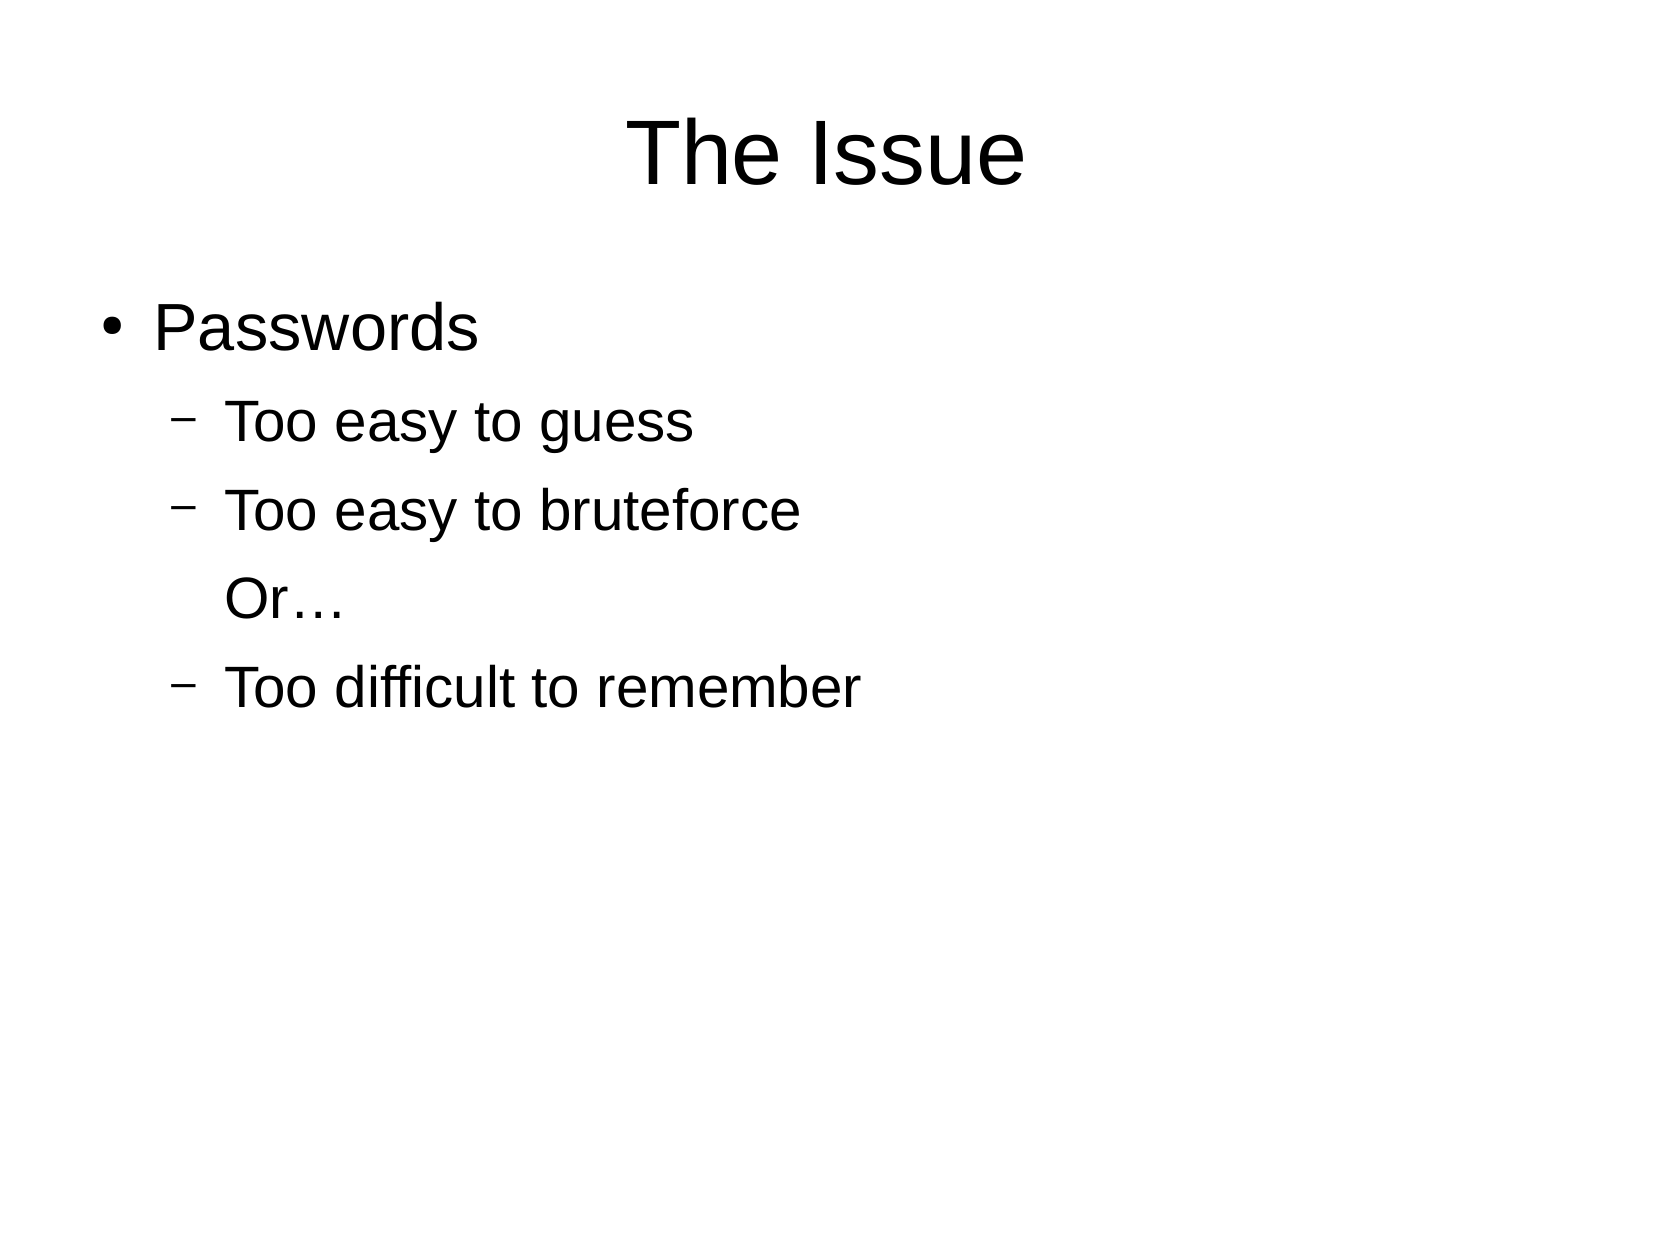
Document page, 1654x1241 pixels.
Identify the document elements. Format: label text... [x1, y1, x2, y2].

title The Issue [82, 49, 1571, 257]
list Passwords Too easy to guess Too easy to bruteforce Or… Too difficult to remember [82, 290, 1571, 1010]
